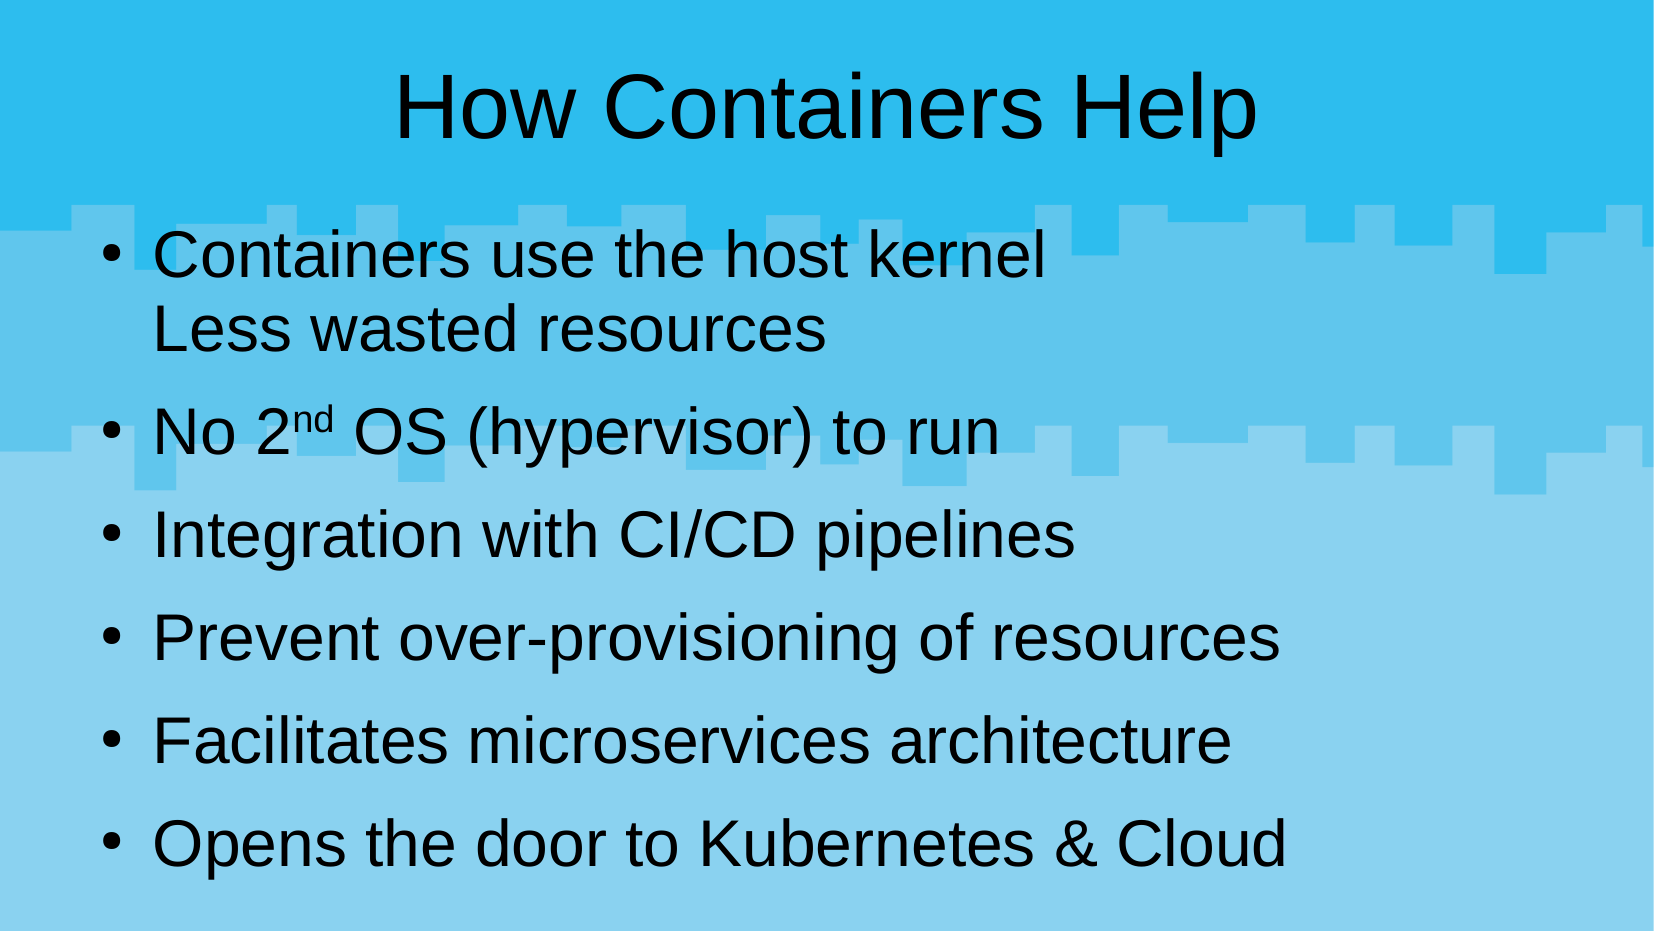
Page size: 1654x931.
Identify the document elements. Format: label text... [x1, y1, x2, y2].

picture [0, 0, 1654, 931]
title How Containers Help [82, 37, 1571, 178]
list Containers use the host kernel Less wasted resources No 2nd OS (hypervisor) to run Integration with CI/CD pipelines Prevent over-provisioning of resources Facilitates microservices architecture Opens the door to Kubernetes & Cloud [82, 217, 1571, 886]
